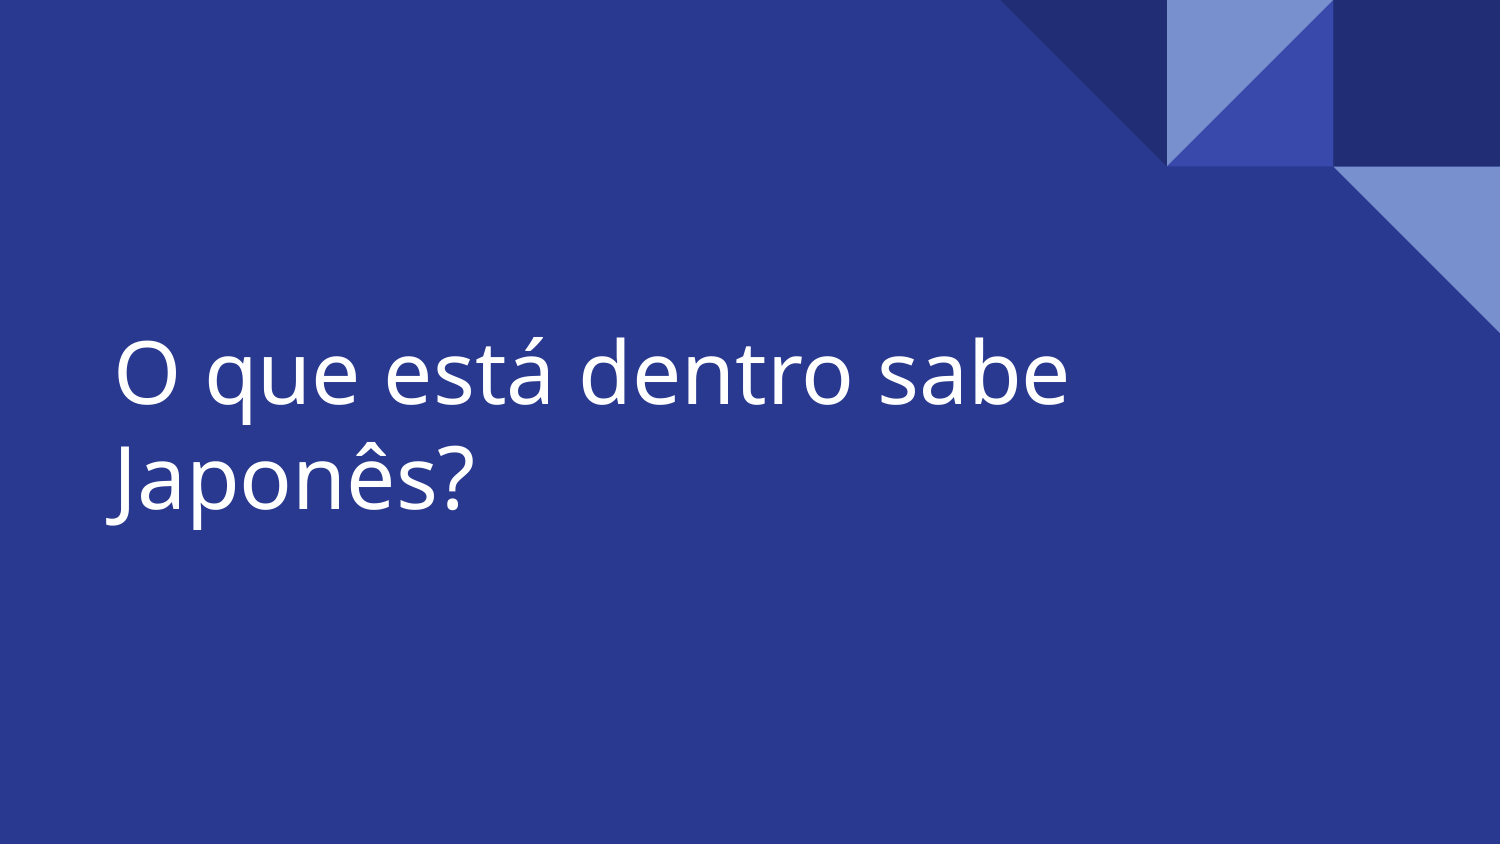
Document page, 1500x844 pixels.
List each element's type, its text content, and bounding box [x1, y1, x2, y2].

title O que está dentro sabe Japonês? [98, 353, 1447, 491]
